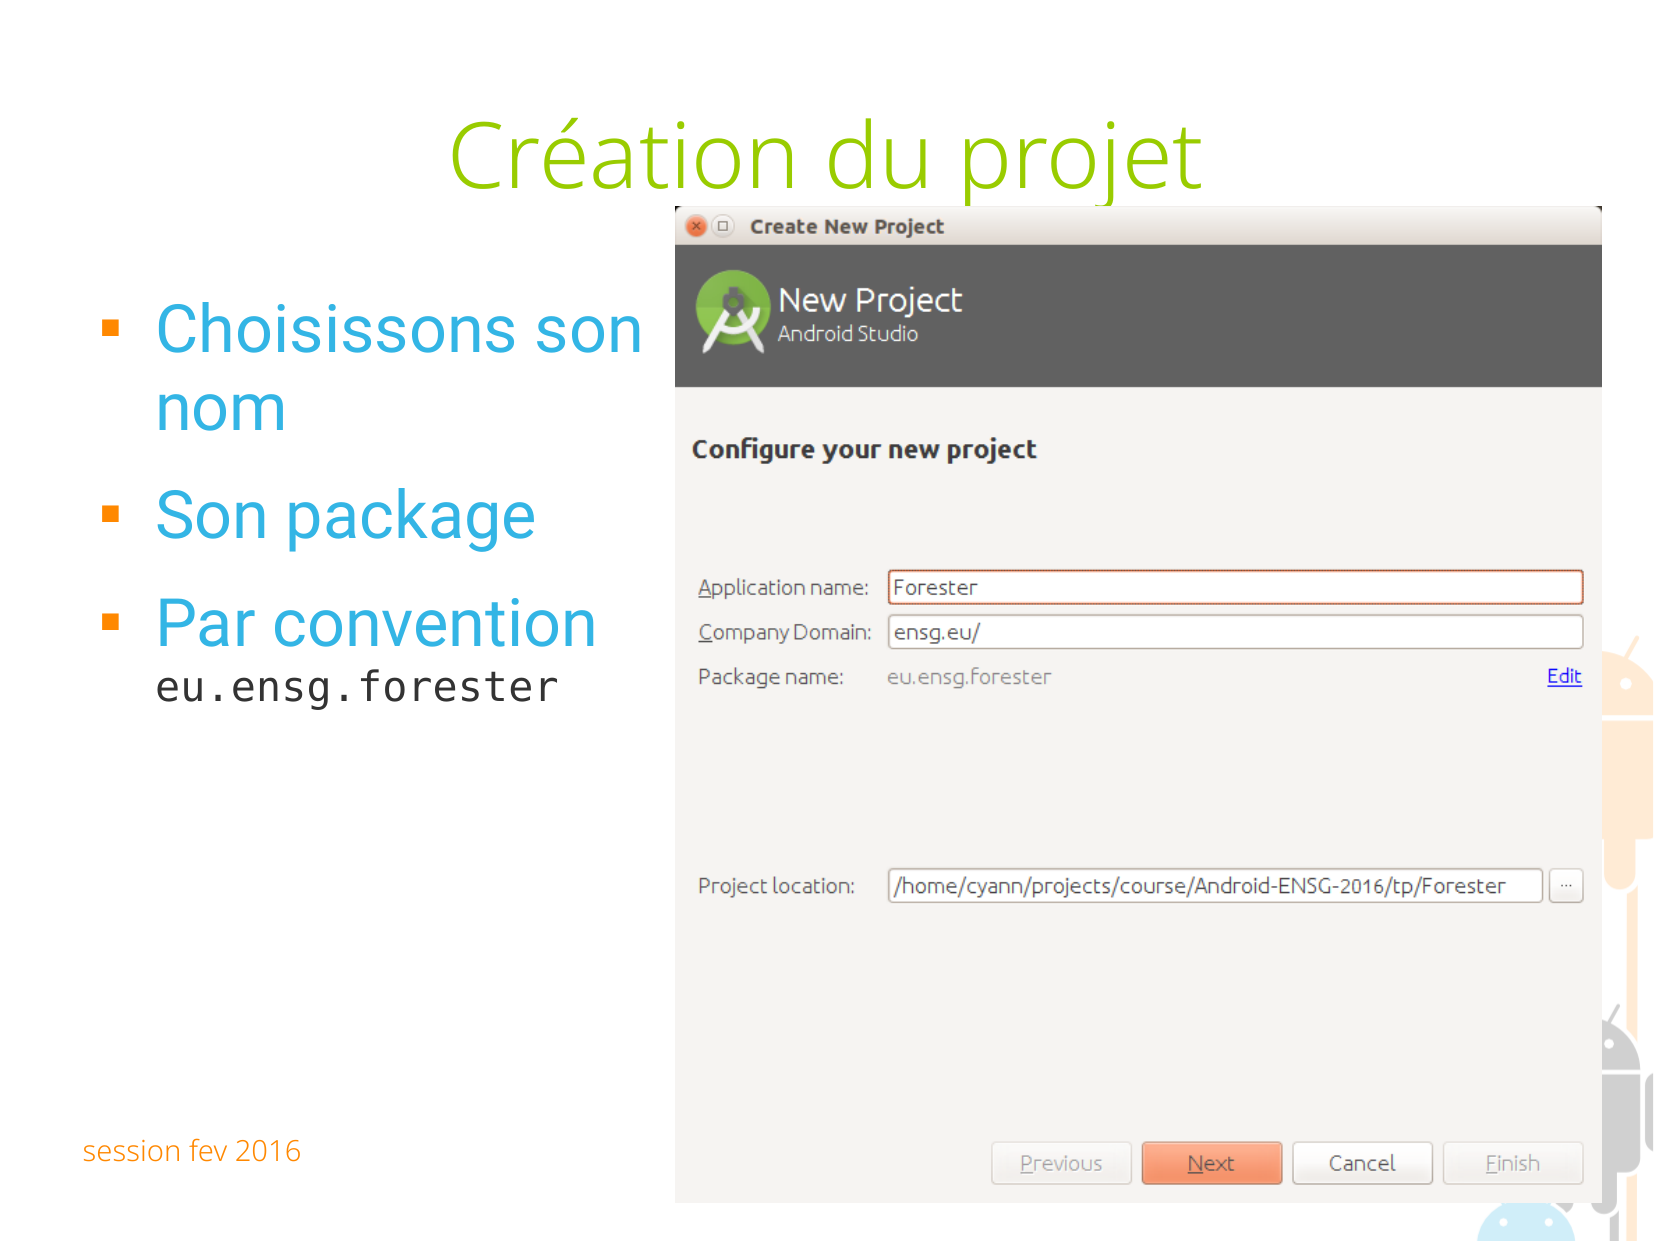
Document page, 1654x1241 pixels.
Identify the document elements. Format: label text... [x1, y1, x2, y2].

picture [240, 206, 1654, 1241]
title Création du projet [82, 49, 1571, 257]
list Choisissons son nom Son package Par convention eu.ensg.forester [84, 290, 647, 1010]
